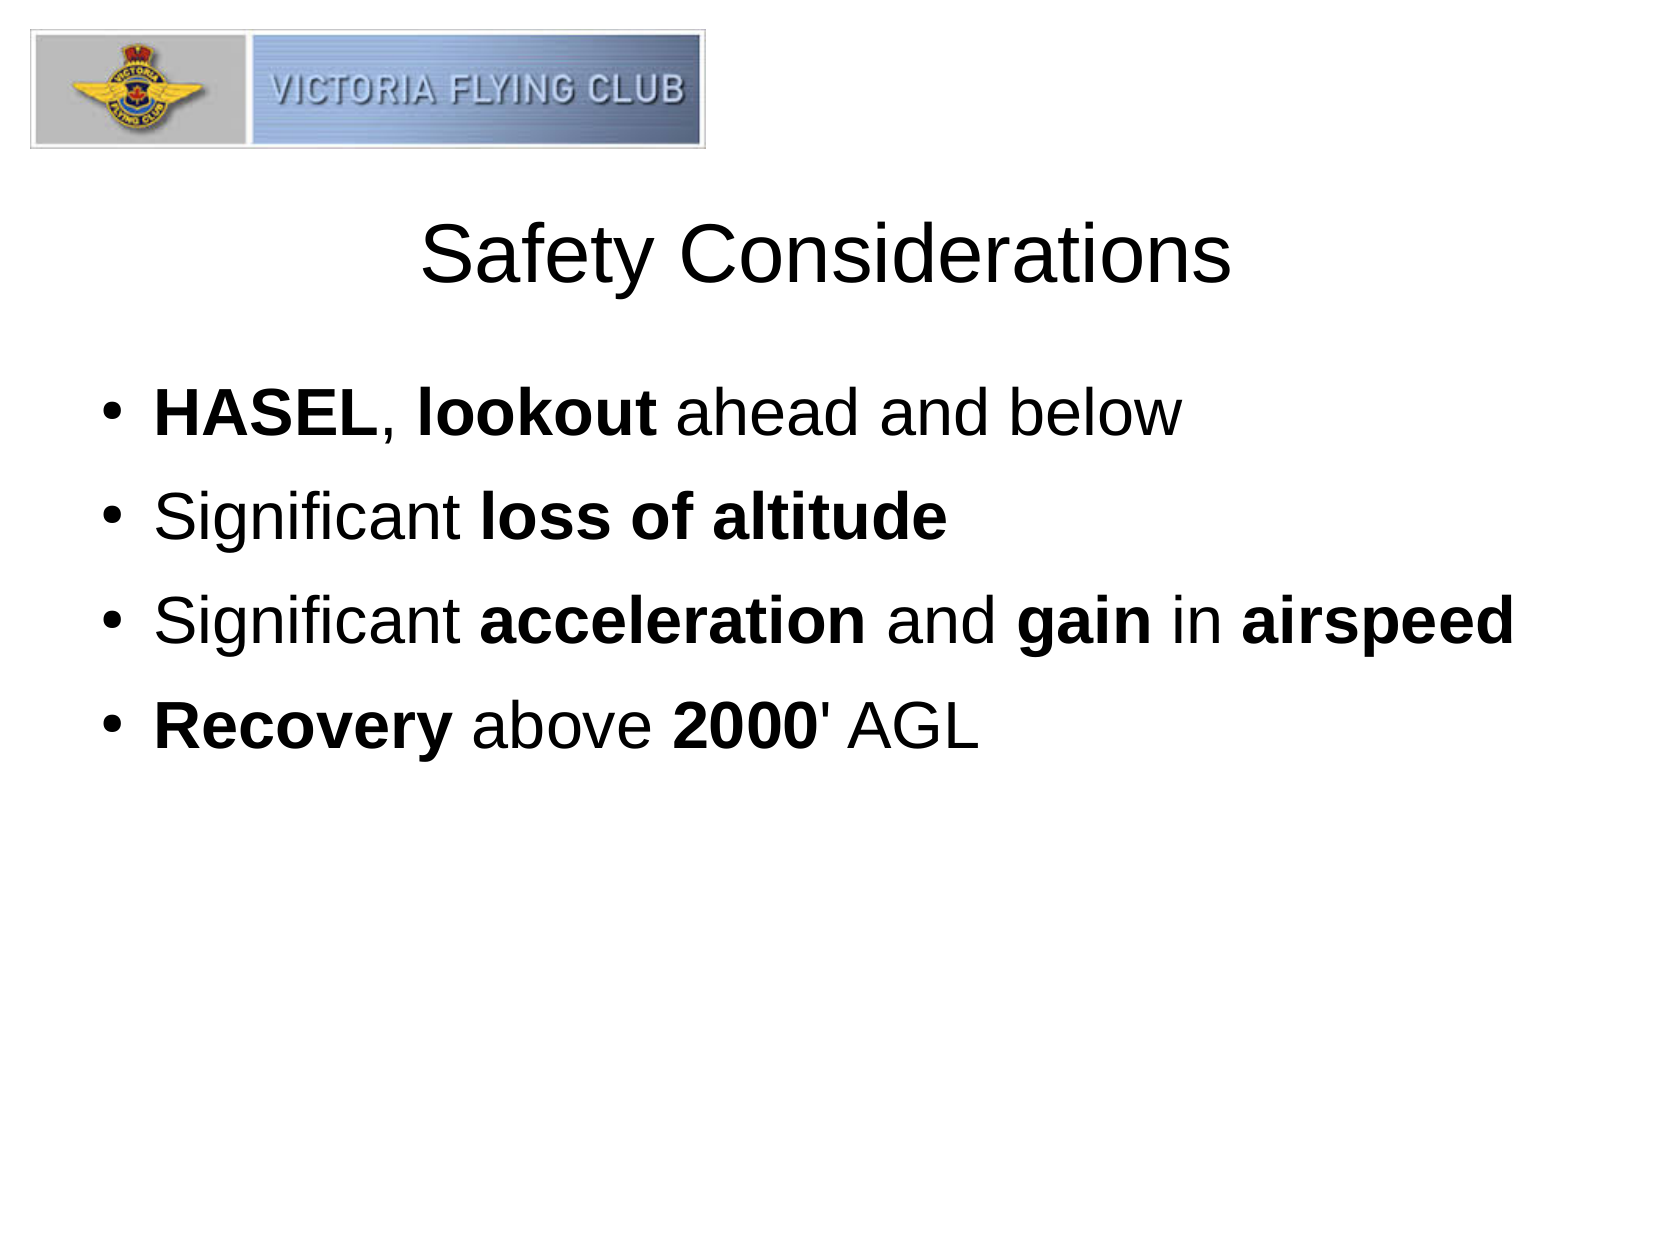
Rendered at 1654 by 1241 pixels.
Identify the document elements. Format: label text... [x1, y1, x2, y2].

list HASEL, lookout ahead and below Significant loss of altitude Significant acceleration and gain in airspeed Recovery above 2000' AGL [82, 375, 1571, 1095]
picture [30, 29, 706, 149]
title Safety Considerations [82, 150, 1571, 358]
